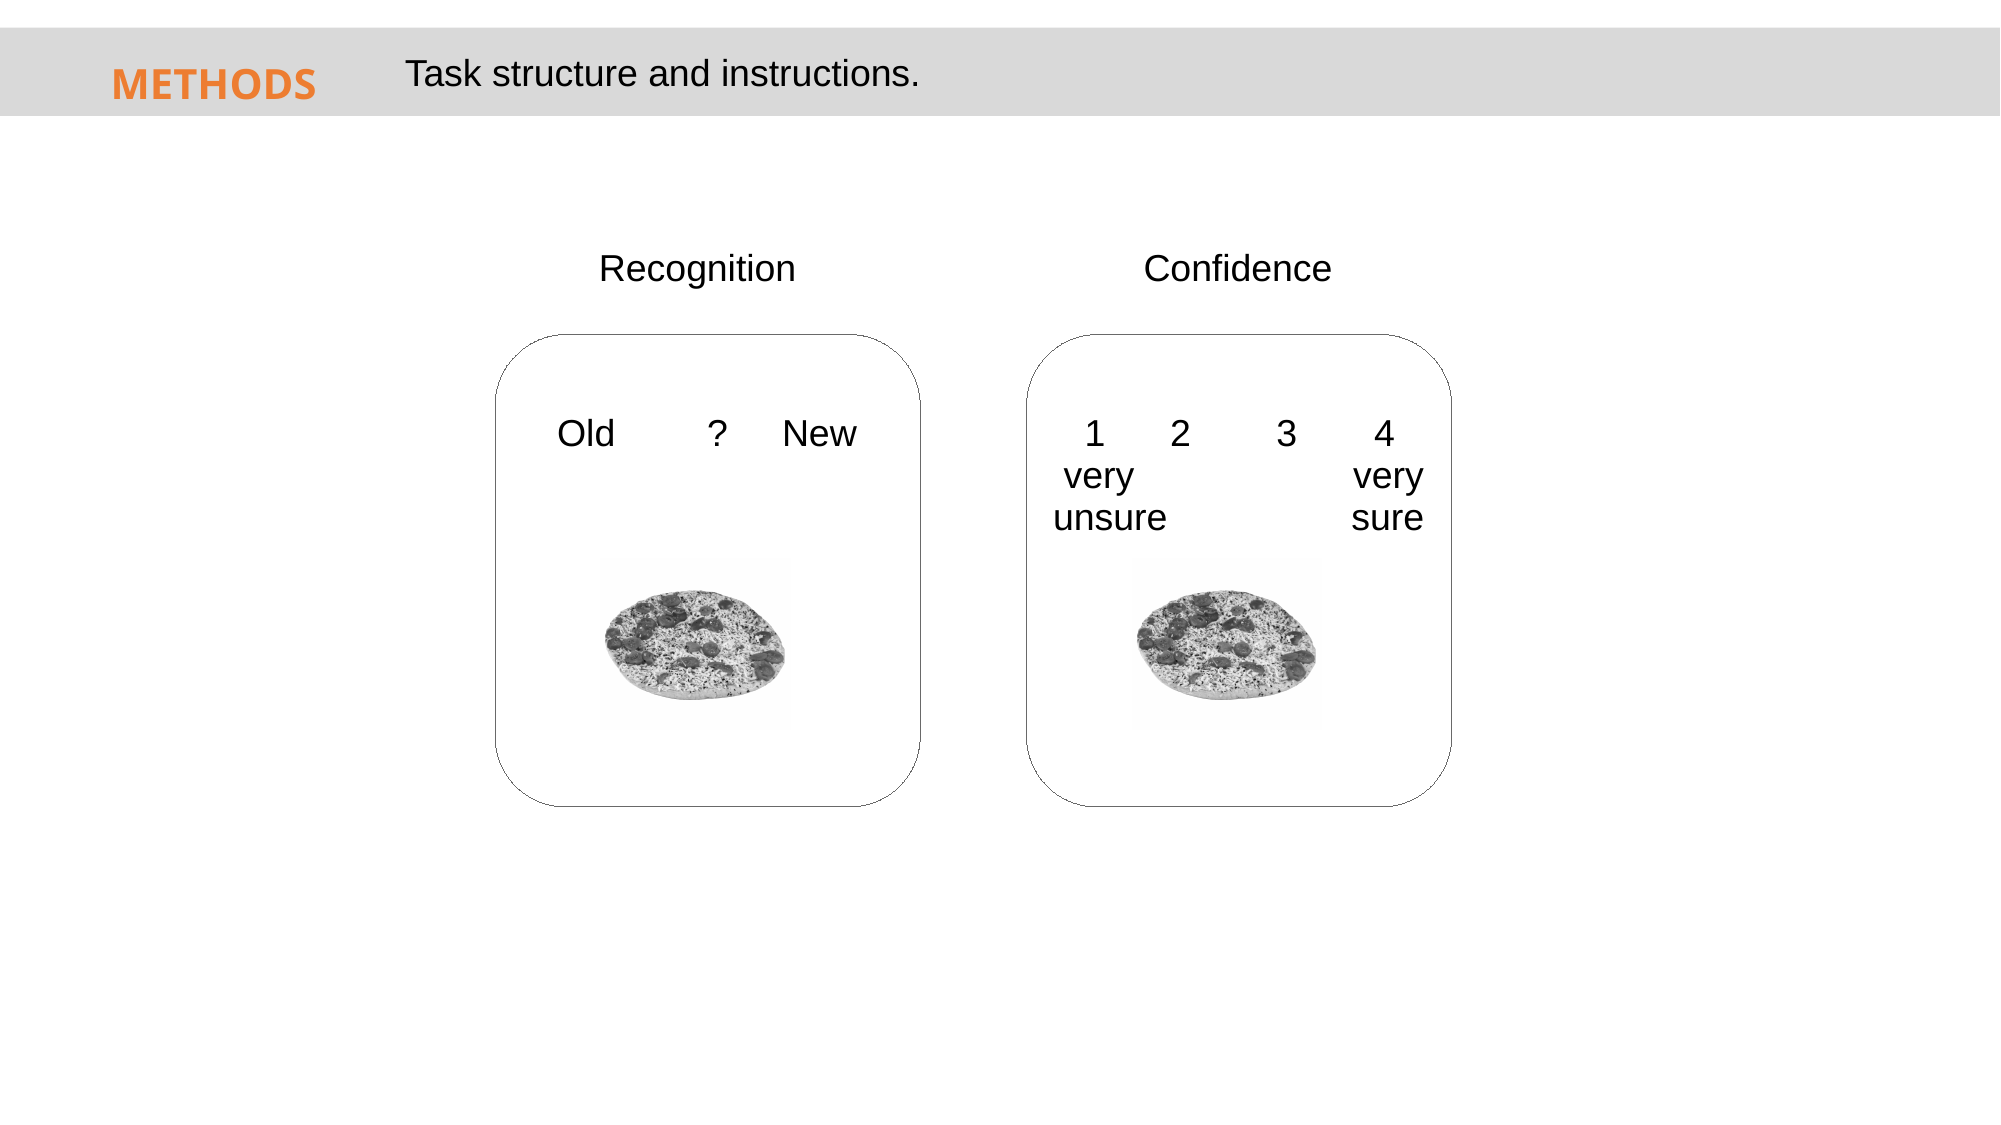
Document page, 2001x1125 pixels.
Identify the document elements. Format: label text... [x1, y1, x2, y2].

text_box Task structure and instructions. [390, 45, 1501, 102]
text_box [0, 27, 2000, 116]
text_box Recognition [542, 239, 862, 297]
text_box Confidence [1097, 239, 1417, 297]
text_box Old ? New [542, 405, 885, 463]
picture [600, 558, 791, 730]
text_box 1 2 3 4 very very unsure sure [1038, 405, 1452, 559]
picture [1132, 559, 1322, 730]
text_box METHODS [95, 50, 354, 116]
